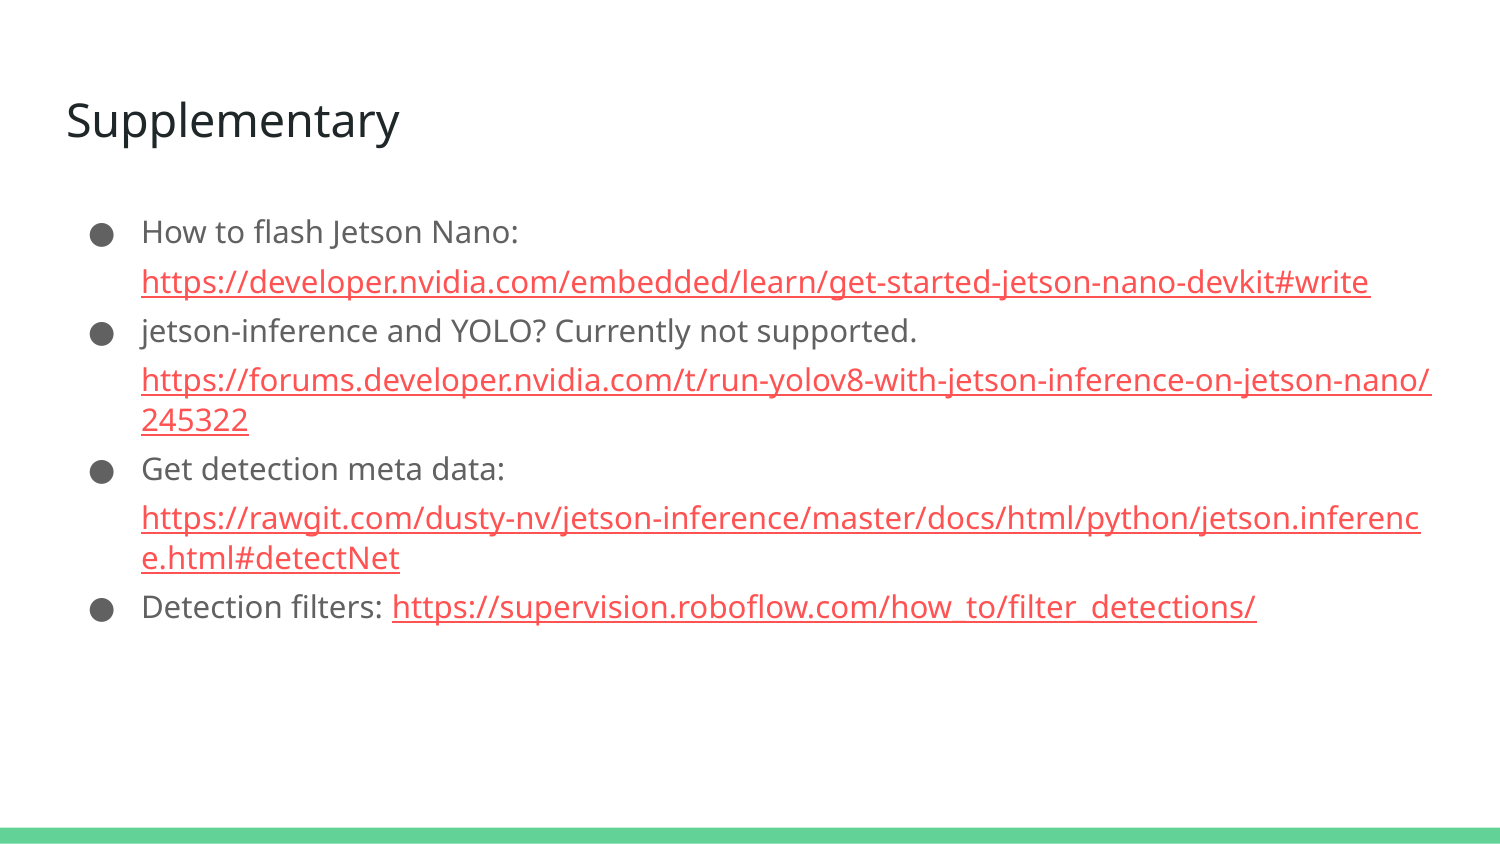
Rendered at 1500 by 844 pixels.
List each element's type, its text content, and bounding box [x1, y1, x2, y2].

list How to flash Jetson Nano: https://developer.nvidia.com/embedded/learn/get-started-jetson-nano-devkit#write jetson-inference and YOLO? Currently not supported. https://forums.developer.nvidia.com/t/run-yolov8-with-jetson-inference-on-jetson-nano/245322 Get detection meta data: https://rawgit.com/dusty-nv/jetson-inference/master/docs/html/python/jetson.inference.html#detectNet Detection filters: https://supervision.roboflow.com/how_to/filter_detections/ [51, 189, 1449, 750]
title Supplementary [51, 72, 1449, 167]
